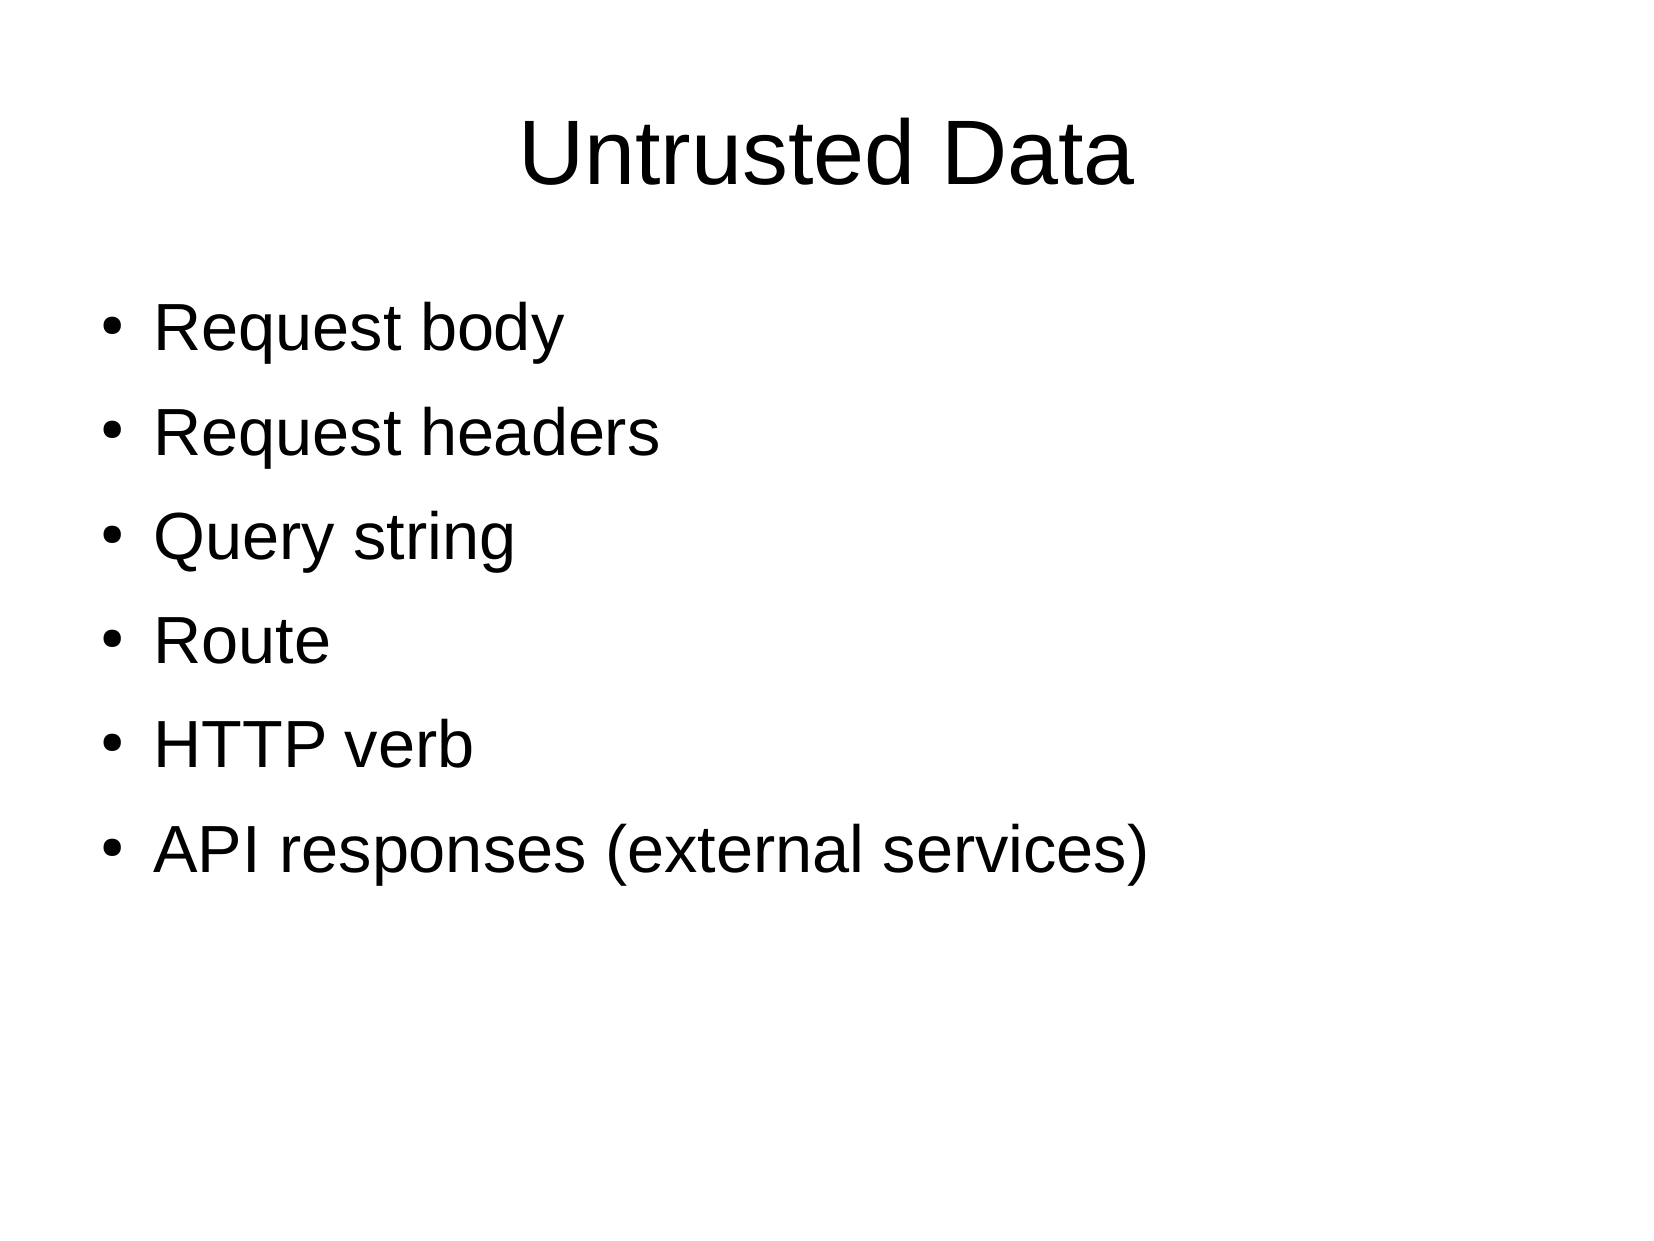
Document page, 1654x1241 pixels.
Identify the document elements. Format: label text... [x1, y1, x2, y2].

list Request body Request headers Query string Route HTTP verb API responses (external services) [82, 290, 1571, 1010]
title Untrusted Data [82, 49, 1571, 257]
